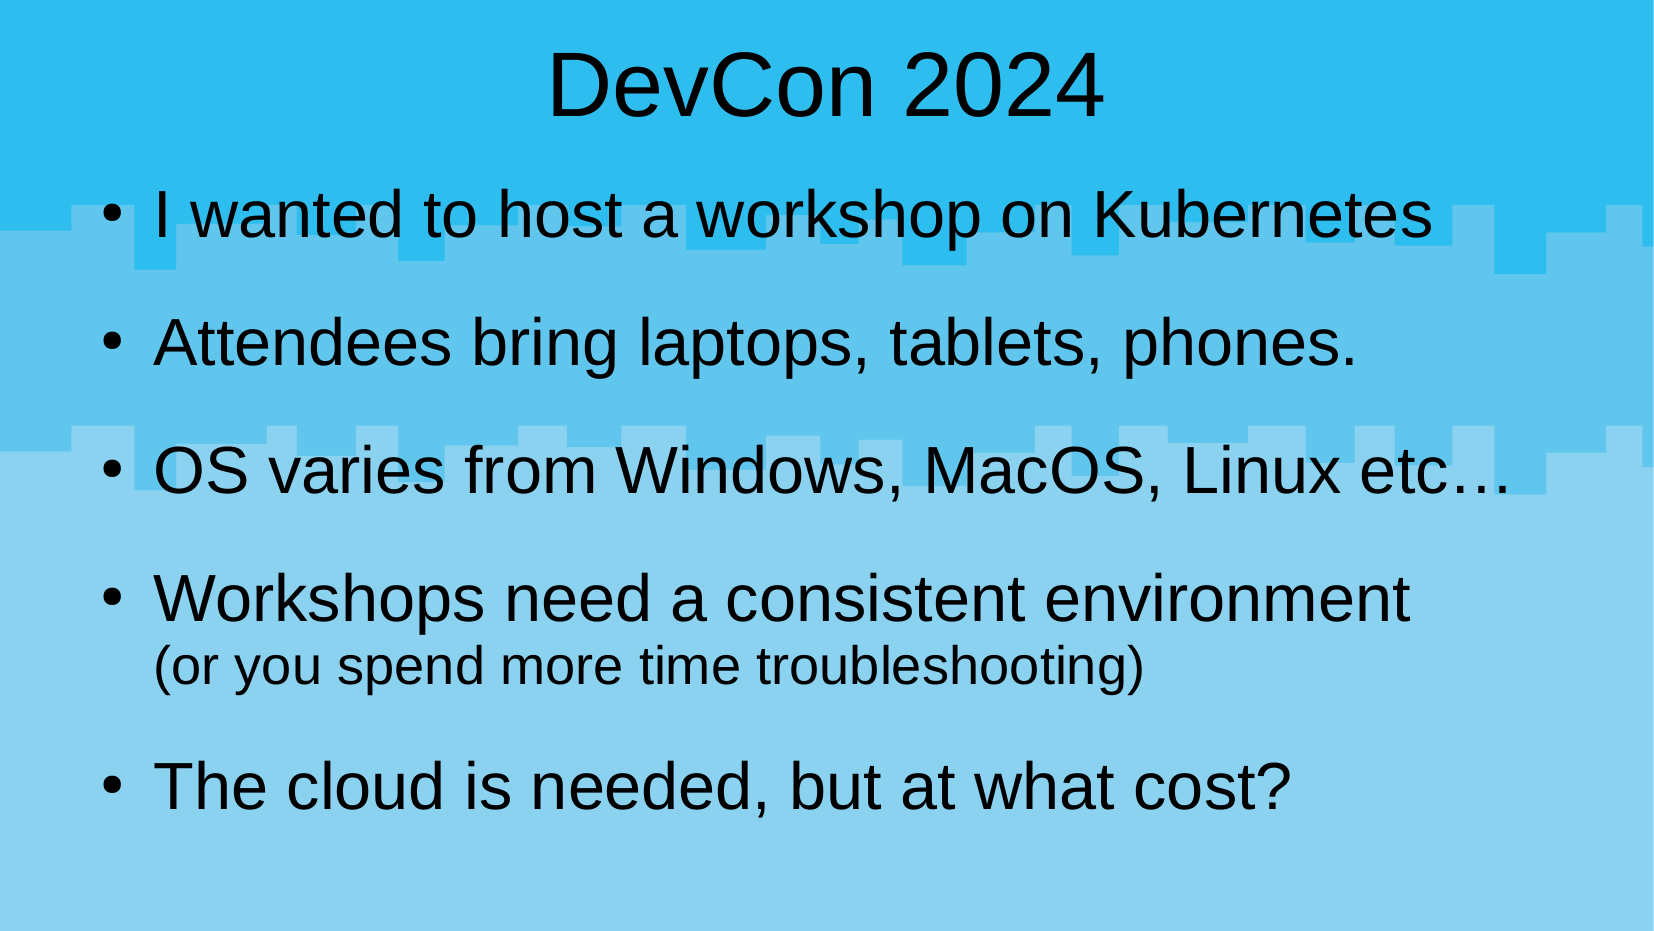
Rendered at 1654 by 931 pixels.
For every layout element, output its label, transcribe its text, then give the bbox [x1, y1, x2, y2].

title DevCon 2024 [82, 7, 1571, 163]
list I wanted to host a workshop on Kubernetes Attendees bring laptops, tablets, phones. OS varies from Windows, MacOS, Linux etc… Workshops need a consistent environment (or you spend more time troubleshooting) The cloud is needed, but at what cost? [82, 177, 1571, 827]
picture [0, 0, 1654, 931]
